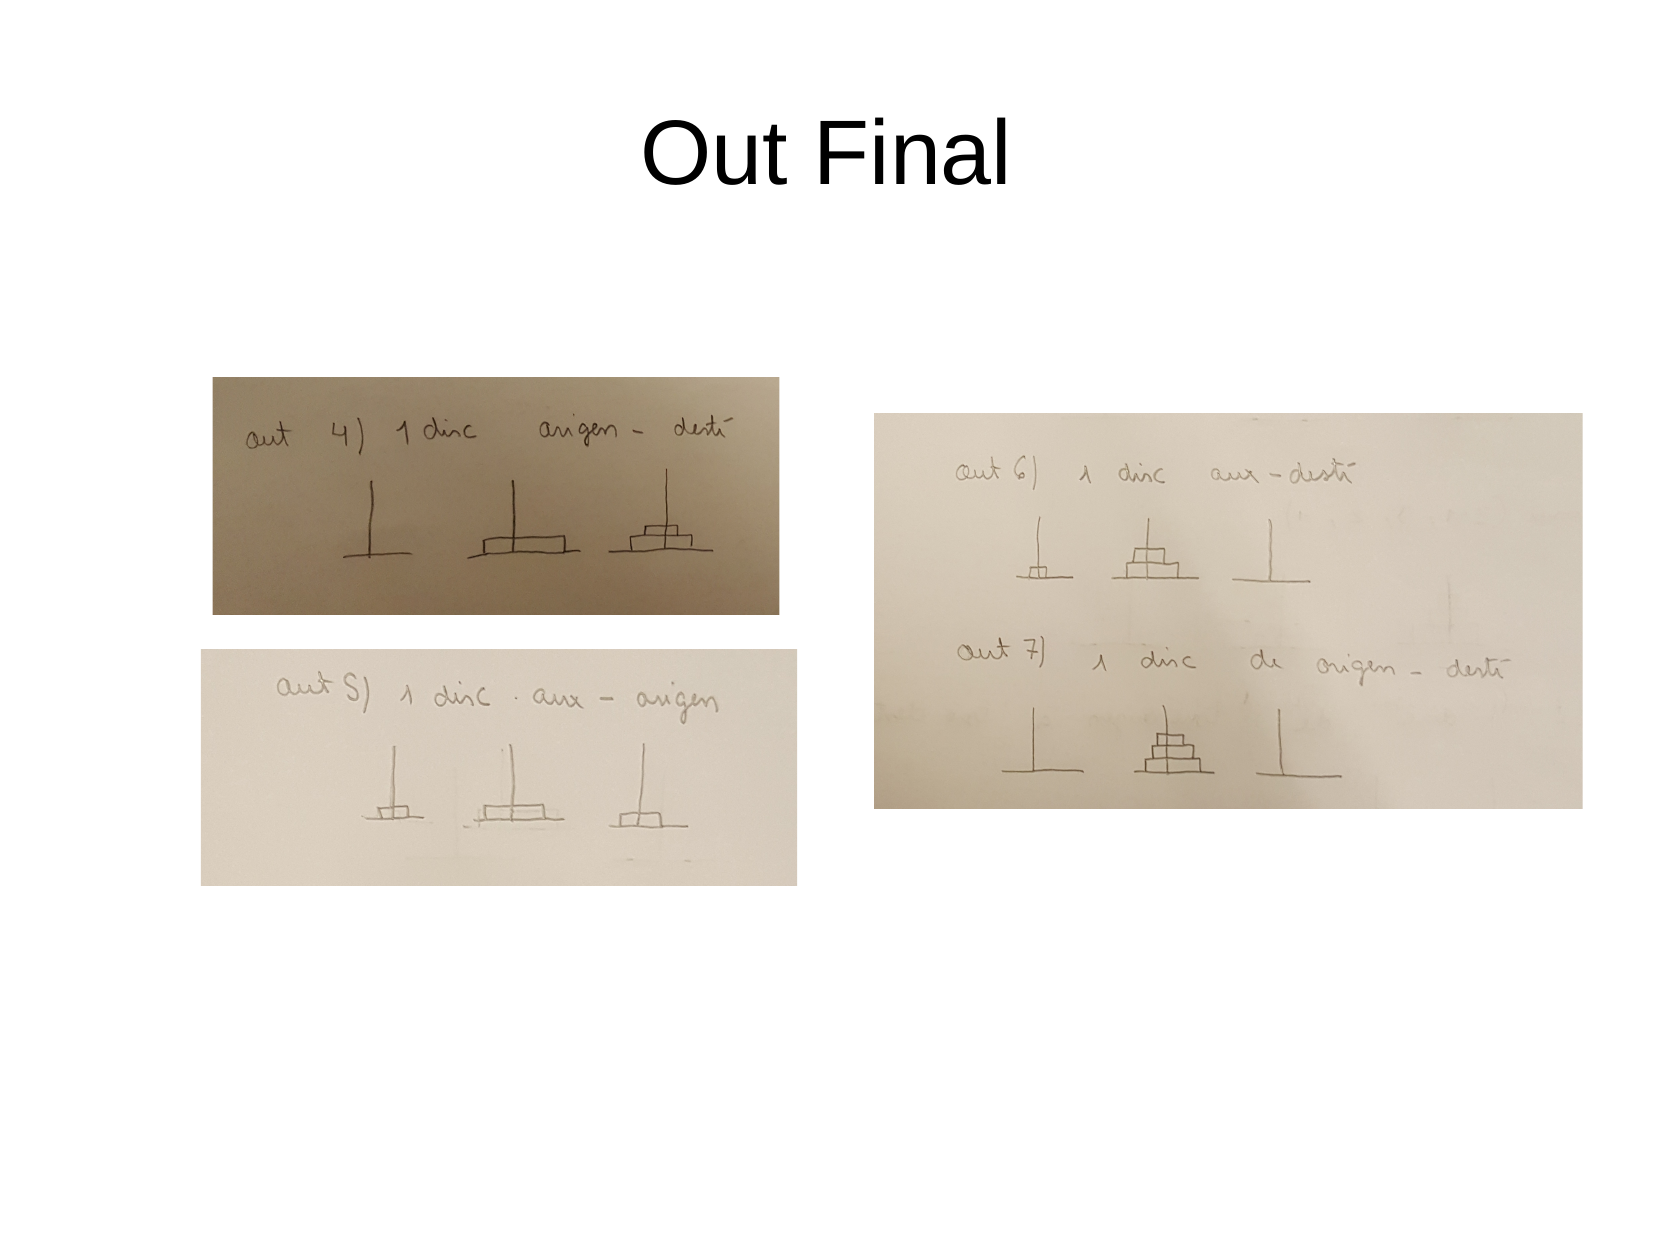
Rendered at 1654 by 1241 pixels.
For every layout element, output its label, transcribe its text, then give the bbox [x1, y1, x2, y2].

picture [874, 413, 1583, 809]
picture [200, 649, 798, 886]
title Out Final [82, 49, 1571, 257]
picture [212, 377, 780, 615]
